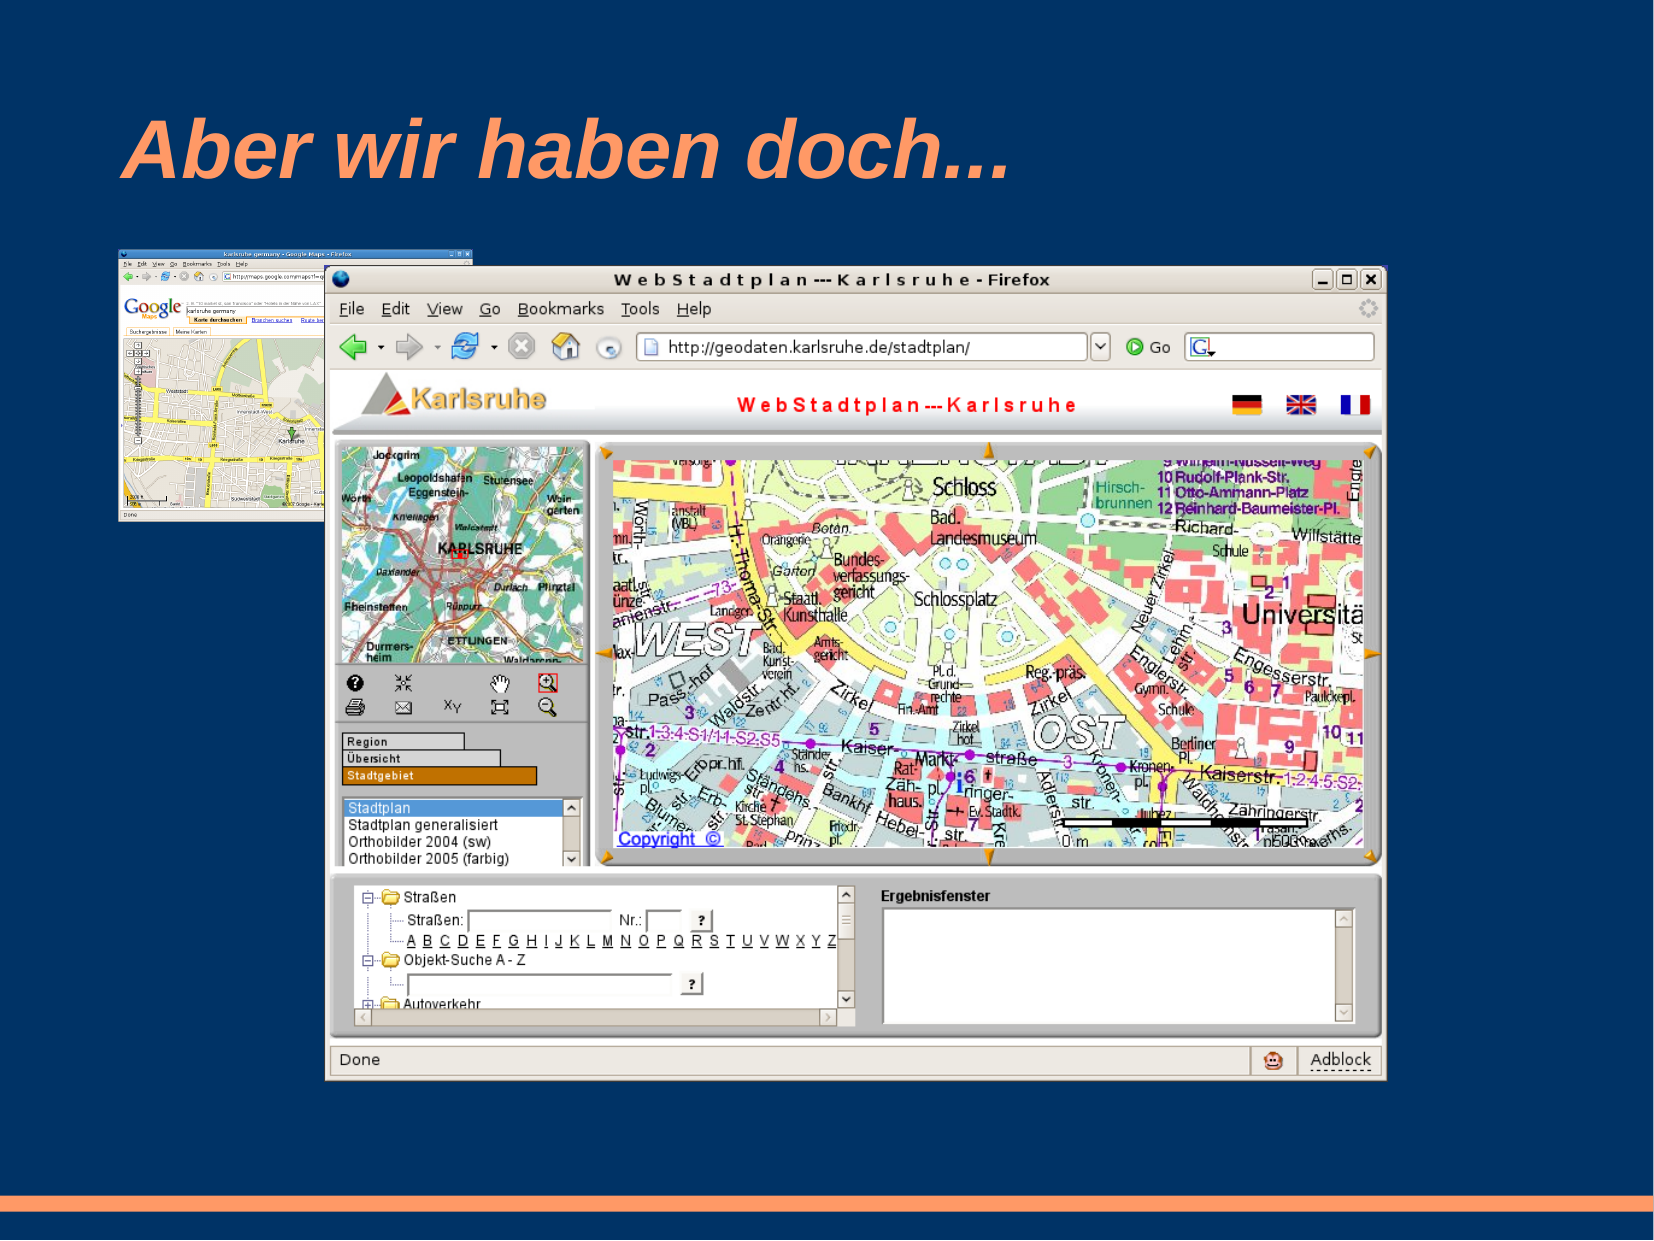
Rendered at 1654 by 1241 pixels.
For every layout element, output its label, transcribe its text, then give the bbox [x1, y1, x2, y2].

picture [118, 249, 1388, 1082]
title Aber wir haben doch... [121, 46, 1534, 254]
